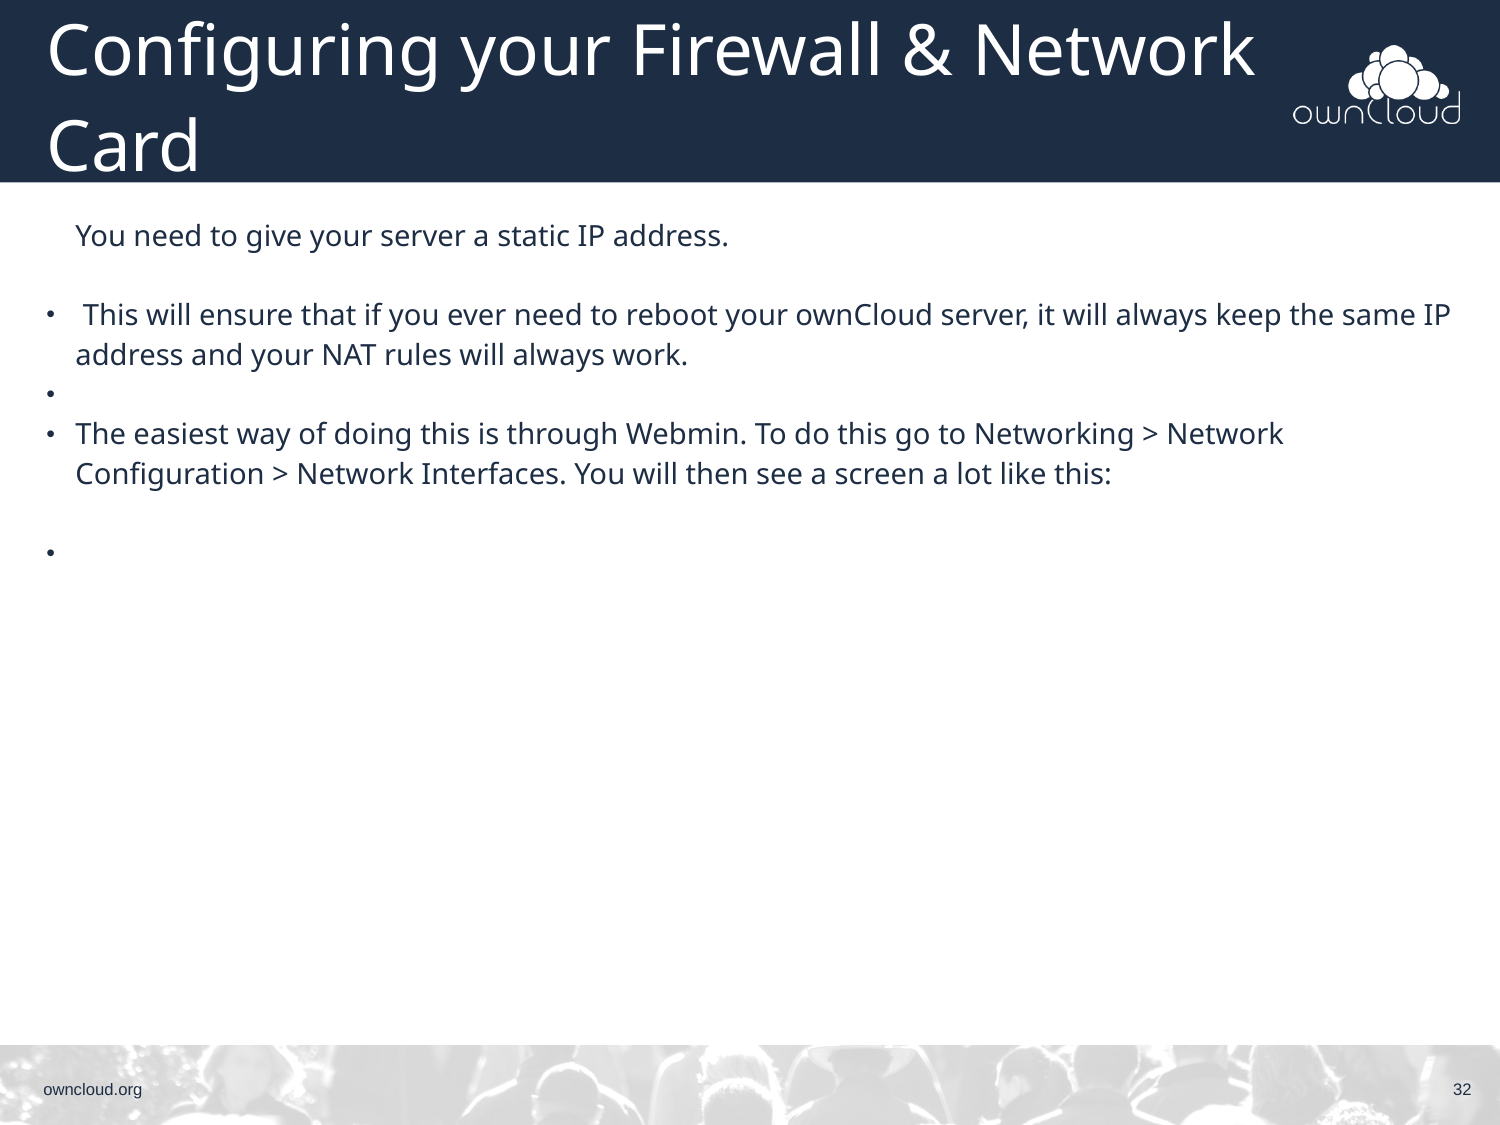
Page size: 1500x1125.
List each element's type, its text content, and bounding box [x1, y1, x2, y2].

picture [0, 1045, 1500, 1125]
picture [1293, 45, 1460, 124]
list You need to give your server a static IP address. This will ensure that if you ever need to reboot your ownCloud server, it will always keep the same IP address and your NAT rules will always work. The easiest way of doing this is through Webmin. To do this go to Networking > Network Configuration > Network Interfaces. You will then see a screen a lot like this: [46, 214, 1465, 1026]
title Configuring your Firewall & Network Card [46, 5, 1258, 187]
